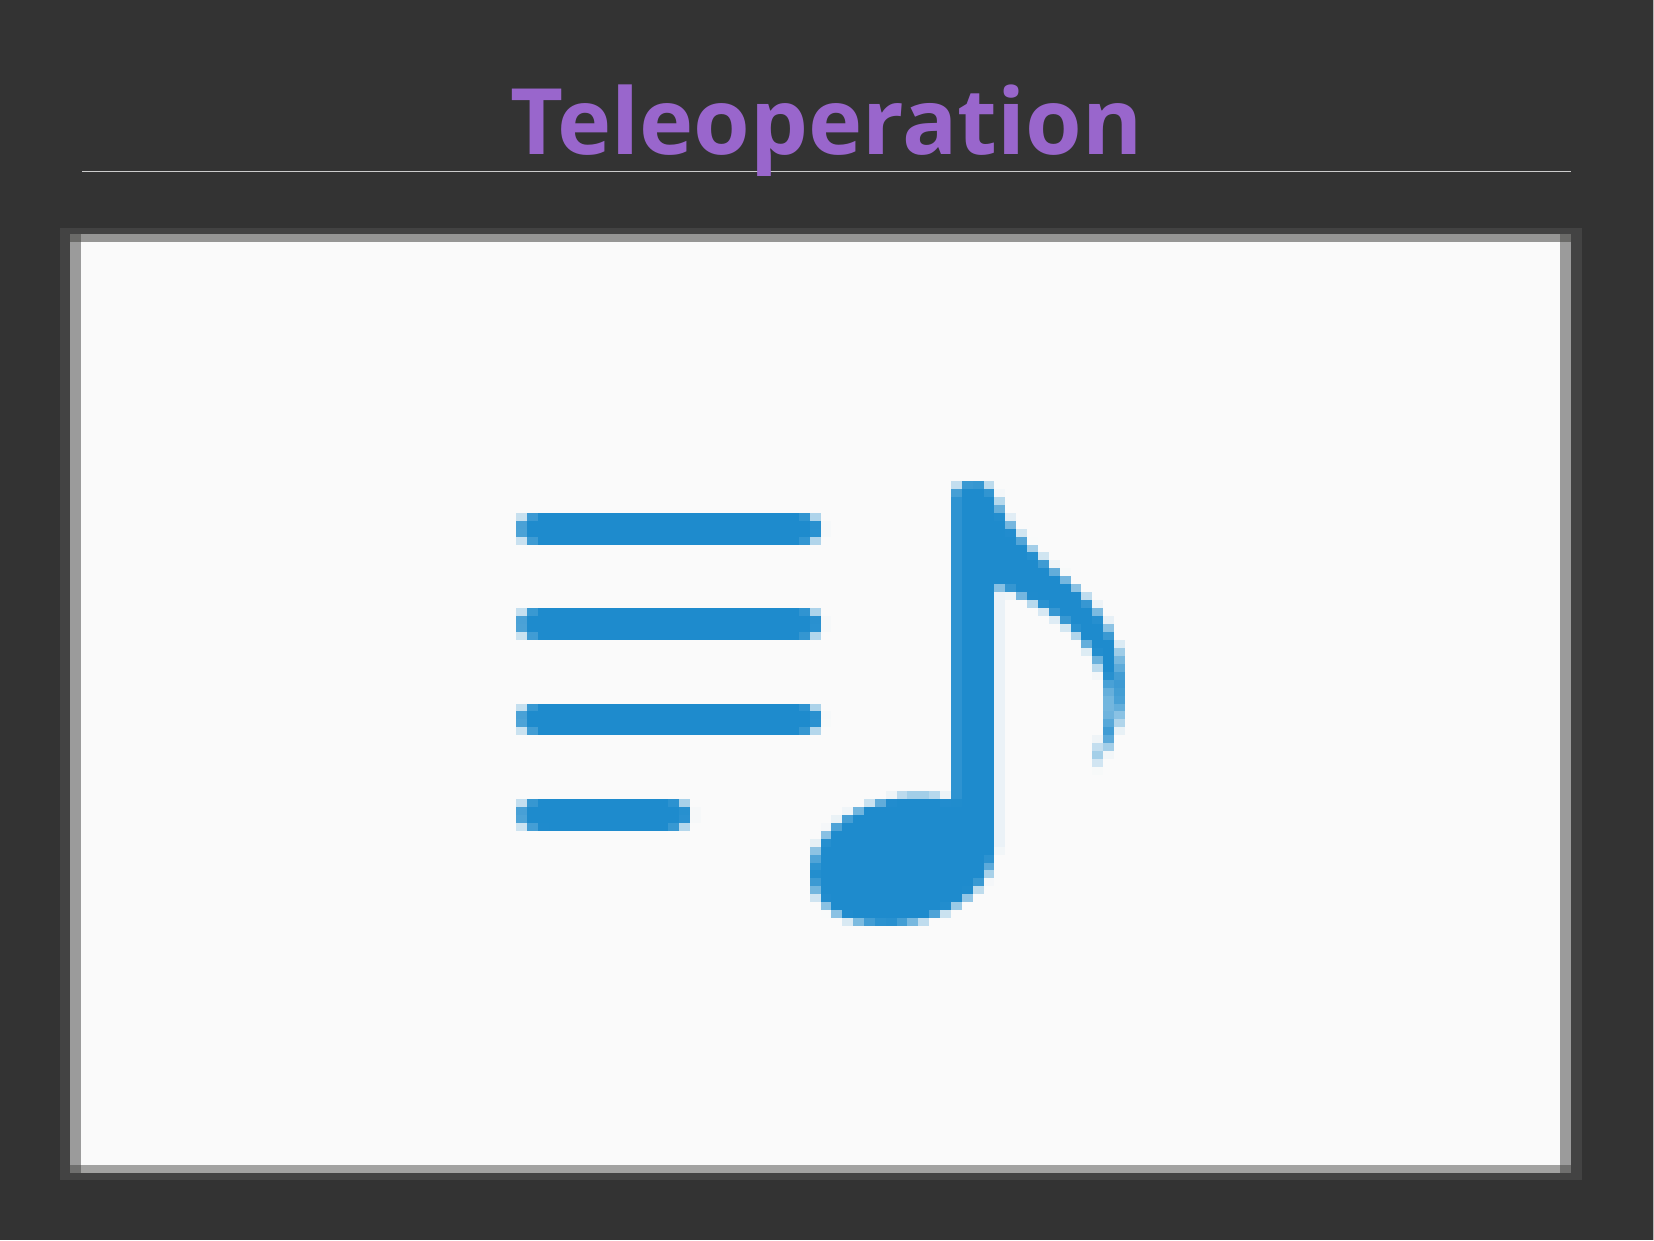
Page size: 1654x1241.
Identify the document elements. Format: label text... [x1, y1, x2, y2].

text_box [59, 227, 1583, 1182]
title Teleoperation [82, 49, 1571, 189]
